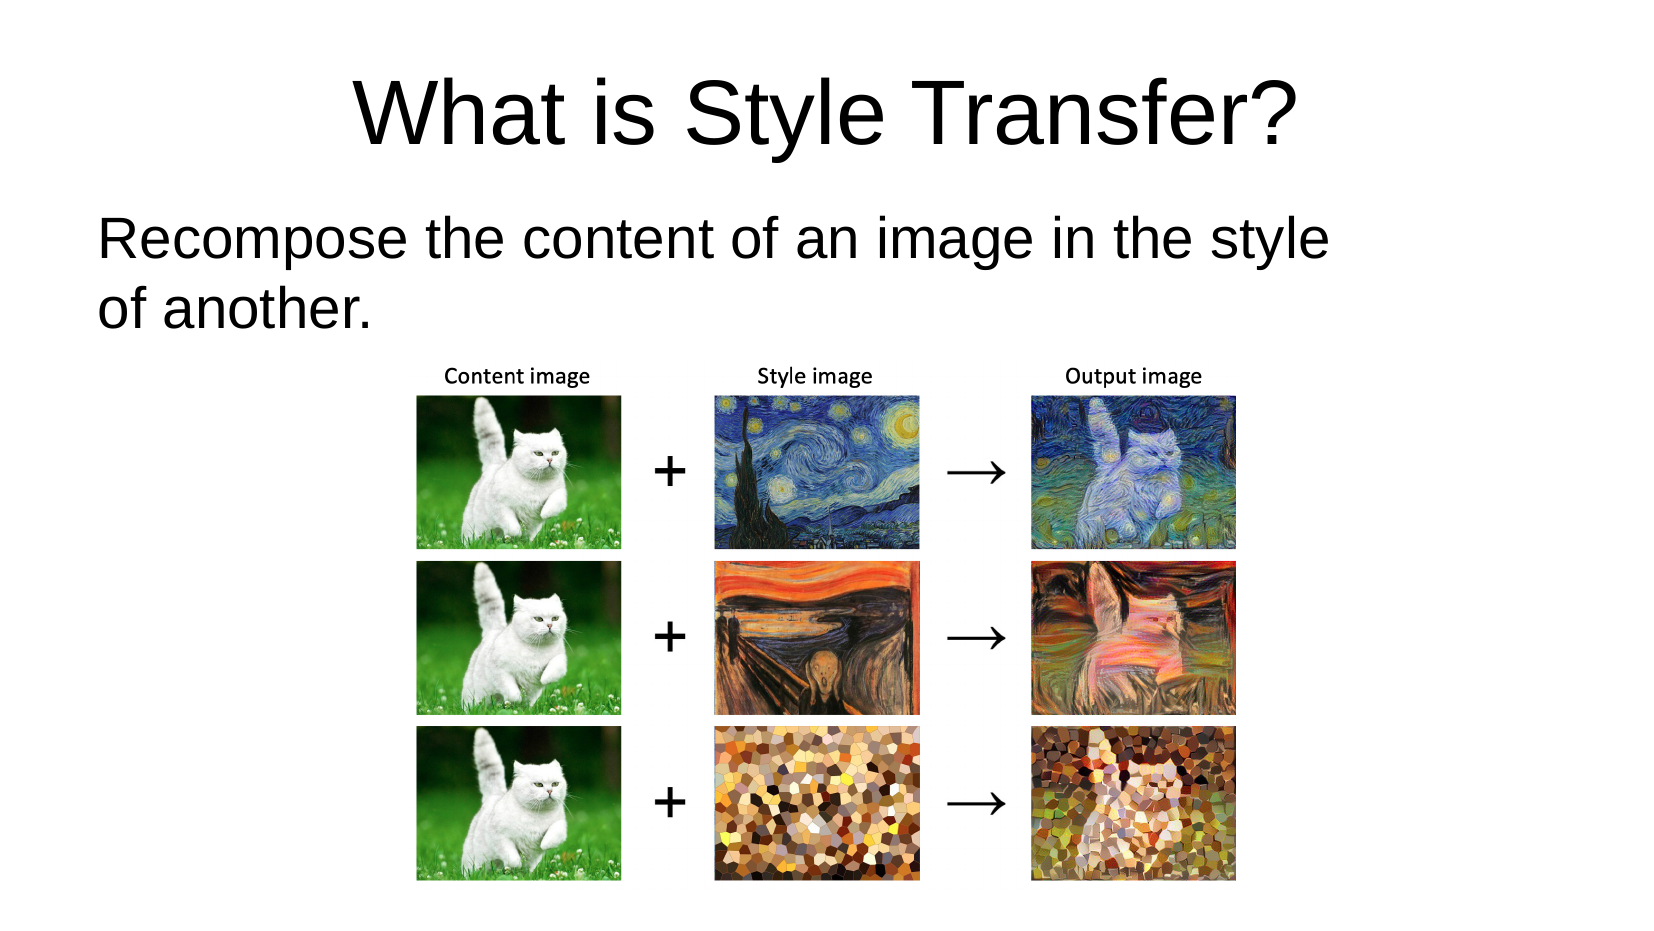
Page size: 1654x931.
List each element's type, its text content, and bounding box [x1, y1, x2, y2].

picture [409, 356, 1244, 890]
text_box Recompose the content of an image in the style of another. [82, 192, 1393, 348]
title What is Style Transfer? [82, 37, 1571, 193]
